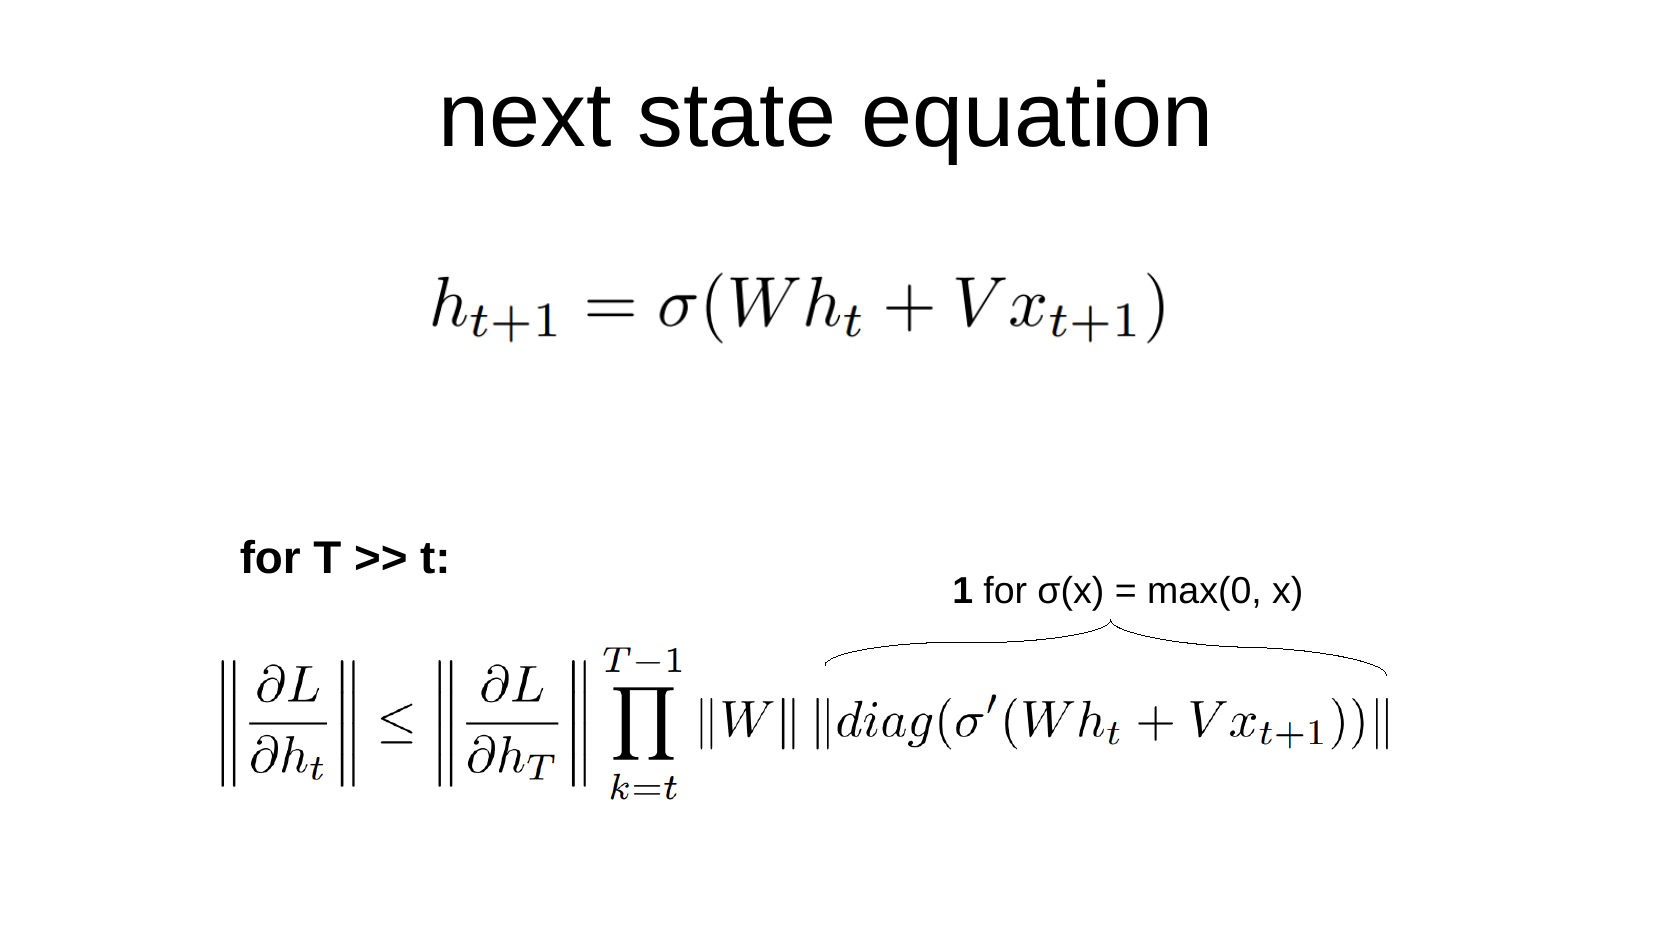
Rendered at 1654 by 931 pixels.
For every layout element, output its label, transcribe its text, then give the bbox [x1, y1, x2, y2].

picture [376, 224, 1238, 386]
title next state equation [82, 12, 1571, 218]
picture [187, 624, 937, 825]
text_box for T >> t: [225, 525, 526, 624]
text_box 1 for σ(x) = max(0, x) [937, 562, 1426, 830]
